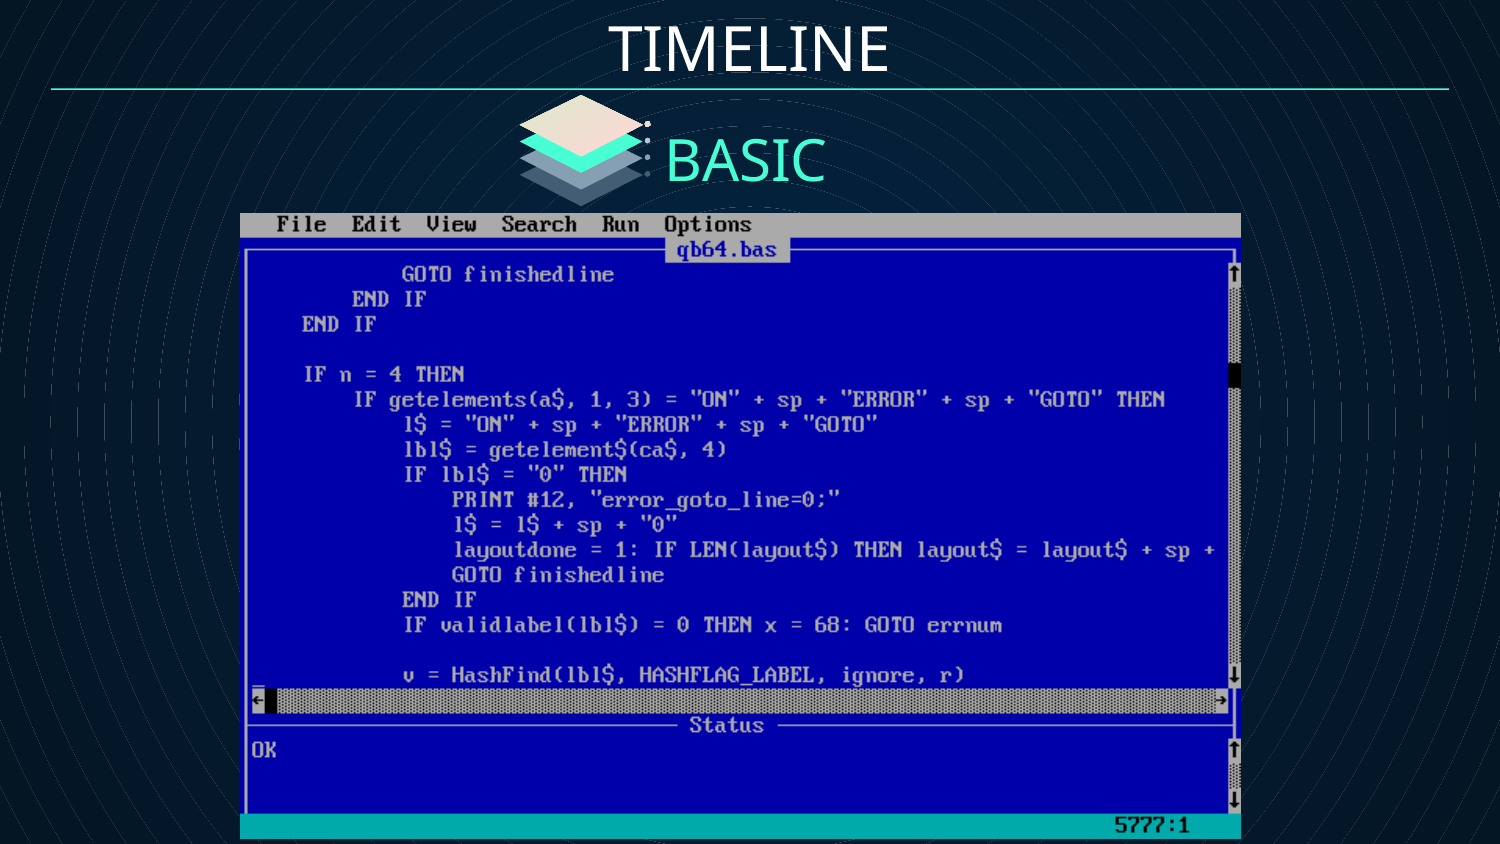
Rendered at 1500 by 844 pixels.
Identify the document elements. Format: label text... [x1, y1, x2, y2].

text_box [644, 137, 651, 144]
title TIMELINE [51, 90, 1449, 99]
text_box [519, 95, 643, 207]
title TIMELINE [51, 0, 1449, 88]
text_box [644, 154, 651, 161]
picture [240, 213, 1241, 839]
text_box [644, 121, 651, 127]
text_box [644, 170, 651, 177]
text_box BASIC [649, 111, 981, 195]
